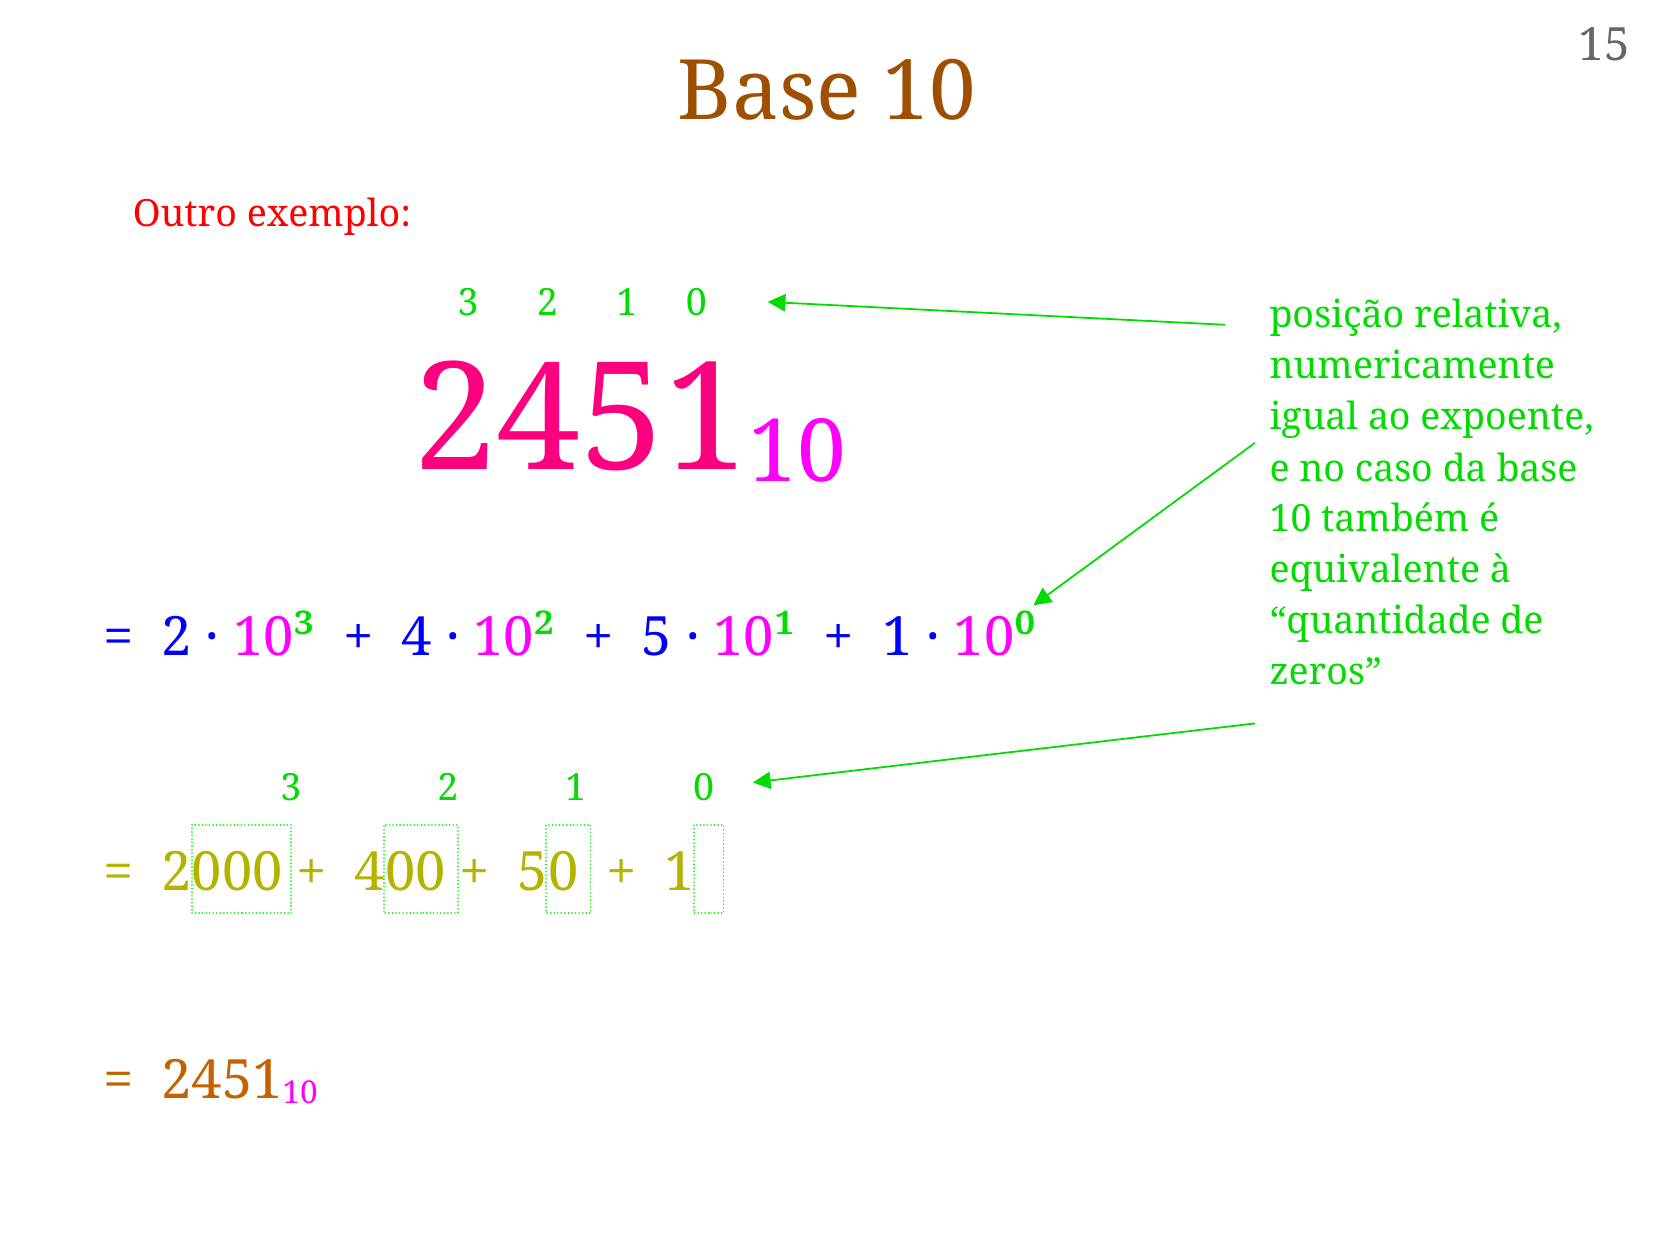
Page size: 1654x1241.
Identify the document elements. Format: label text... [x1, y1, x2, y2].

text_box = 2 · 10³ + 4 · 10² + 5 · 10¹ + 1 · 10⁰ [88, 590, 1063, 709]
text_box = 2000 + 400 + 50 + 1 [88, 824, 1063, 943]
text_box 3 2 1 0 [442, 267, 739, 340]
text_box 245110 [398, 301, 872, 521]
text_box 3 2 1 0 [265, 752, 827, 825]
text_box posição relativa, numericamente igual ao expoente, e no caso da base 10 também é equivalente à “quantidade de zeros” [1254, 280, 1610, 866]
text_box Outro exemplo: [118, 179, 458, 251]
title Base 10 [59, 37, 1595, 140]
text_box = 245110 [88, 1033, 1063, 1152]
text_box 245110 [788, 301, 872, 306]
